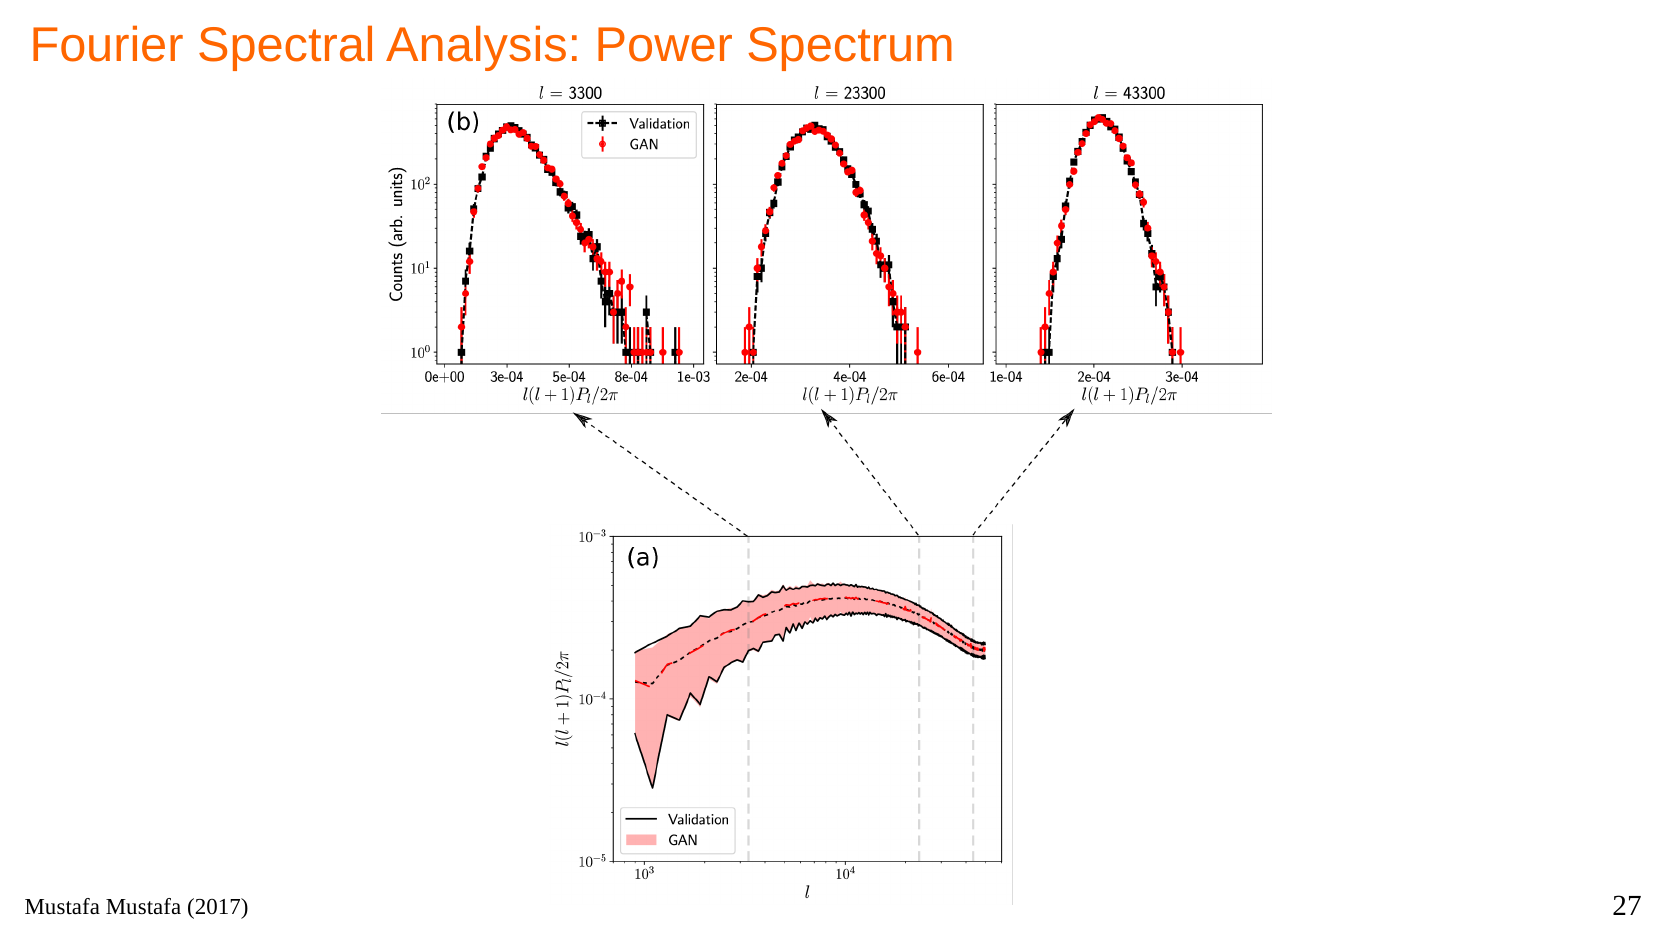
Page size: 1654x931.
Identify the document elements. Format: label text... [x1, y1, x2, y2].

title Fourier Spectral Analysis: Power Spectrum [29, 15, 1621, 74]
picture [381, 78, 1272, 905]
